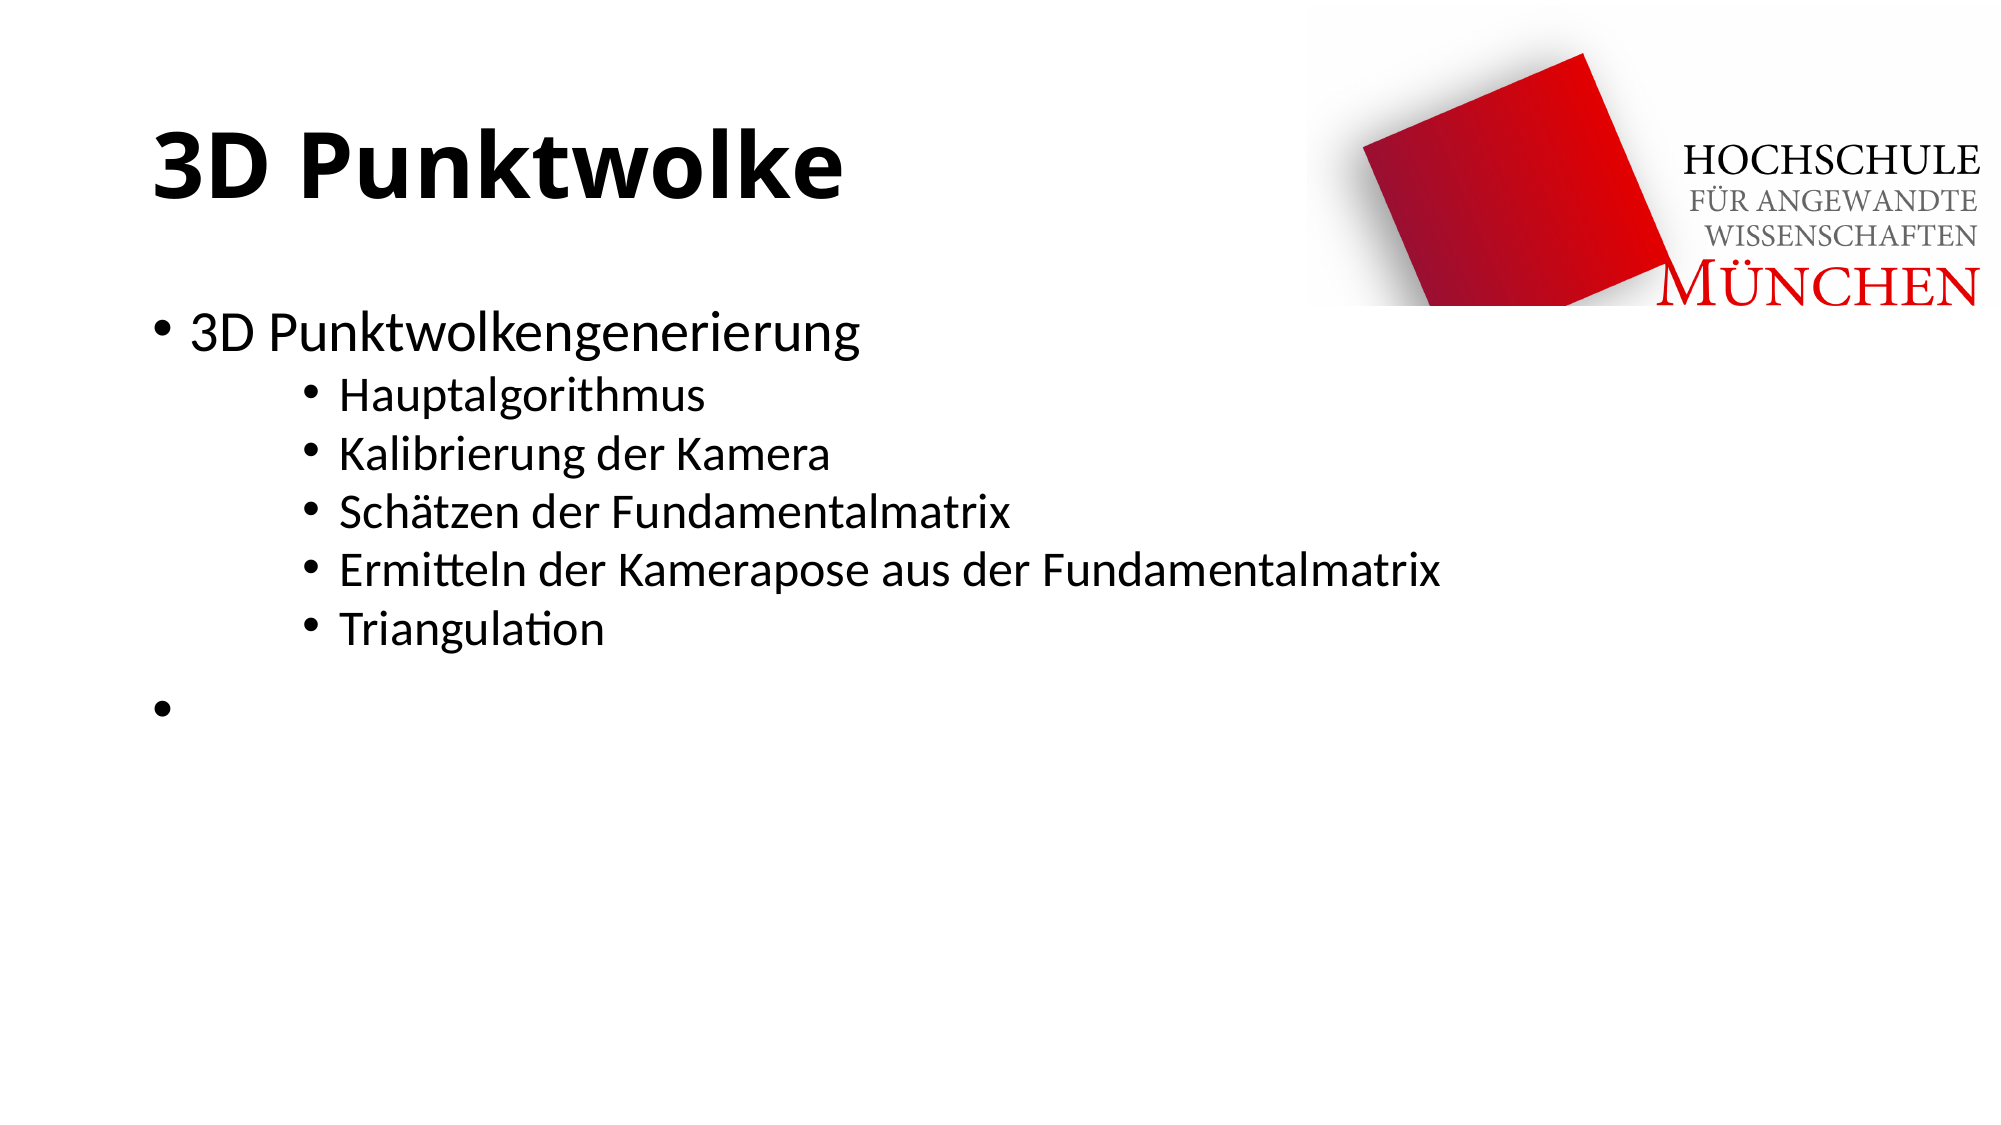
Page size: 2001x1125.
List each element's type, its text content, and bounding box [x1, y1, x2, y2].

title 3D Punktwolke [137, 59, 1863, 278]
list 3D Punktwolkengenerierung Hauptalgorithmus Kalibrierung der Kamera Schätzen der Fundamentalmatrix Ermitteln der Kamerapose aus der Fundamentalmatrix Triangulation [137, 299, 1863, 1014]
